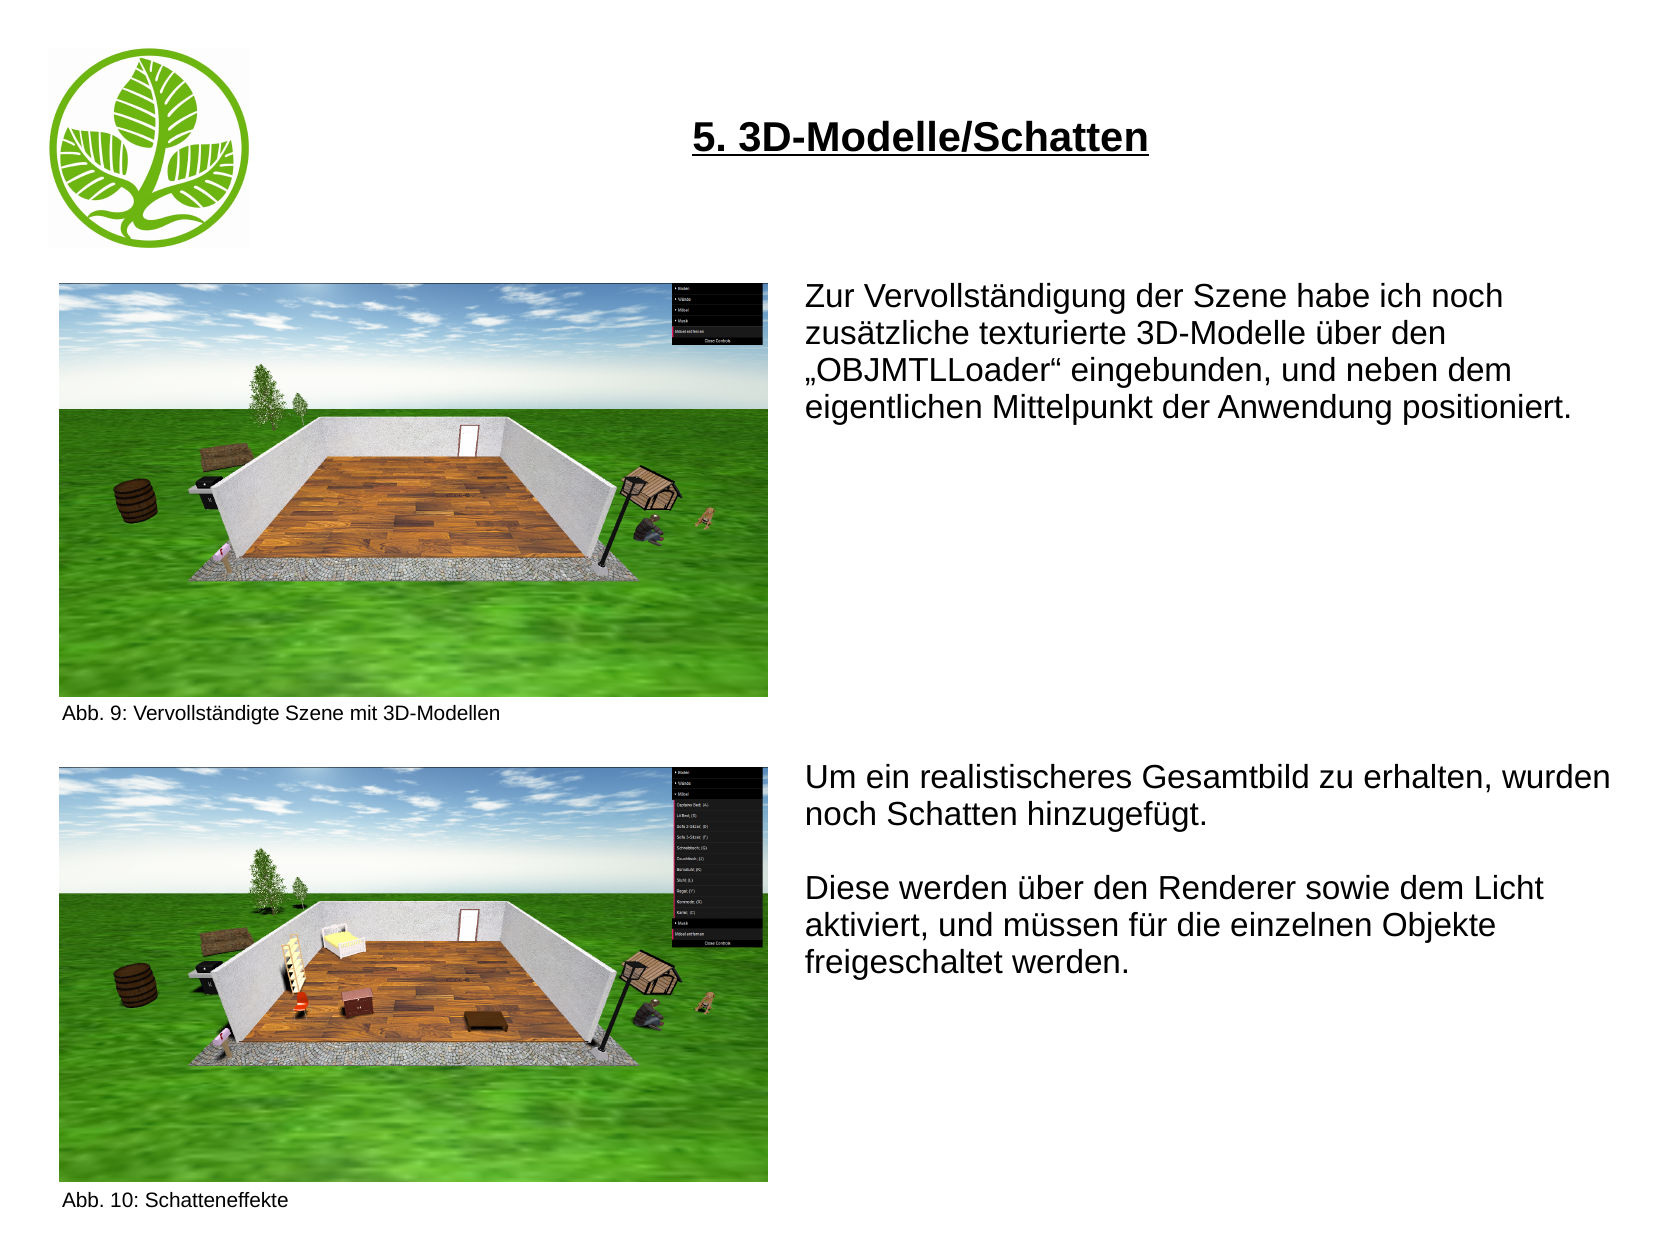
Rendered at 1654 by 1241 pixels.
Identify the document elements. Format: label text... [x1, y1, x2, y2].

text_box Abb. 10: Schatteneffekte [47, 1181, 305, 1241]
picture [59, 767, 768, 1182]
picture [59, 283, 768, 697]
text_box Zur Vervollständigung der Szene habe ich noch zusätzliche texturierte 3D-Modelle über den „OBJMTLLoader“ eingebunden, und neben dem eigentlichen Mittelpunkt der Anwendung positioniert. Um ein realistischeres Gesamtbild zu erhalten, wurden noch Schatten hinzugefügt. Diese werden über den Renderer sowie dem Licht aktiviert, und müssen für die einzelnen Objekte freigeschaltet werden. [790, 269, 1631, 1040]
text_box 5. 3D-Modelle/Schatten [677, 106, 1165, 169]
picture [48, 47, 249, 249]
text_box Abb. 9: Vervollständigte Szene mit 3D-Modellen [47, 694, 515, 733]
